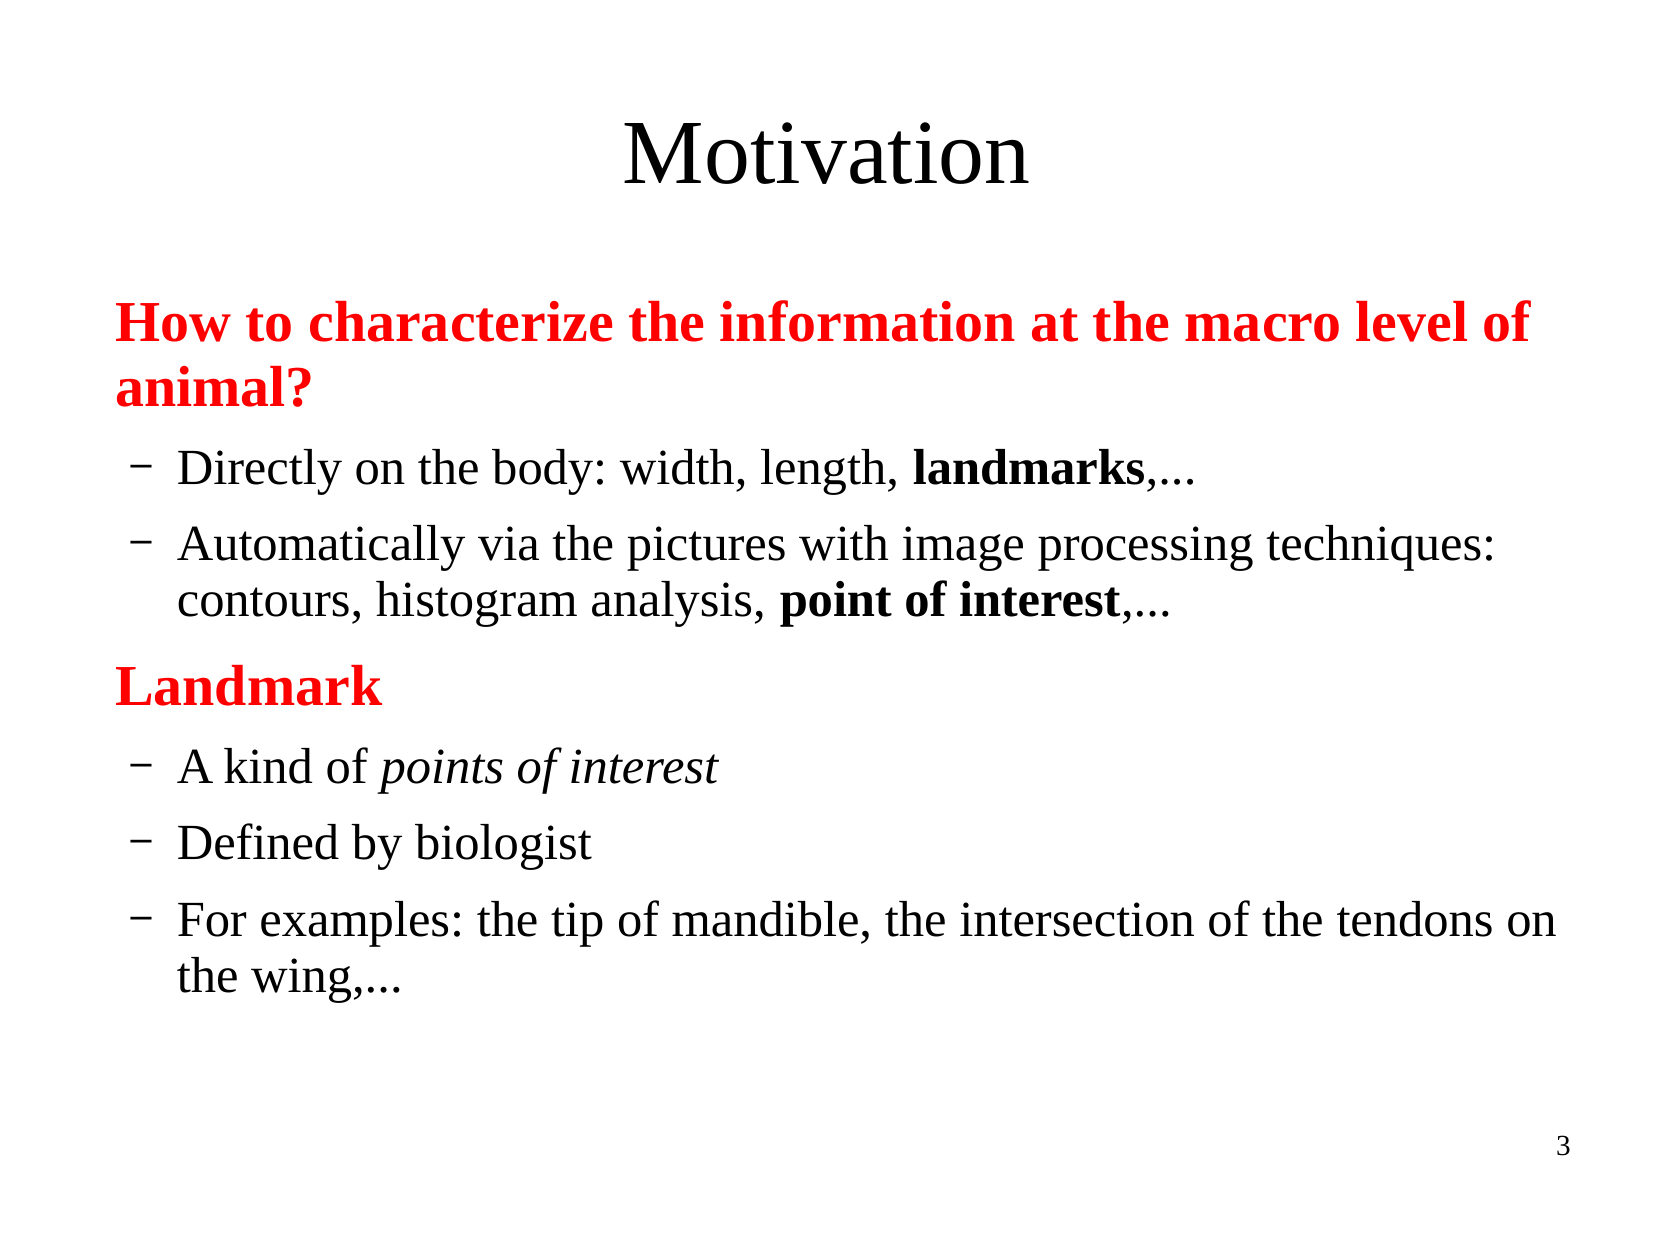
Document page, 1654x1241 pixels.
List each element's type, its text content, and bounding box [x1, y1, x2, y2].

list How to characterize the information at the macro level of animal? Directly on the body: width, length, landmarks,... Automatically via the pictures with image processing techniques: contours, histogram analysis, point of interest,... Landmark A kind of points of interest Defined by biologist For examples: the tip of mandible, the intersection of the tendons on the wing,... [53, 290, 1595, 1010]
title Motivation [82, 49, 1571, 257]
